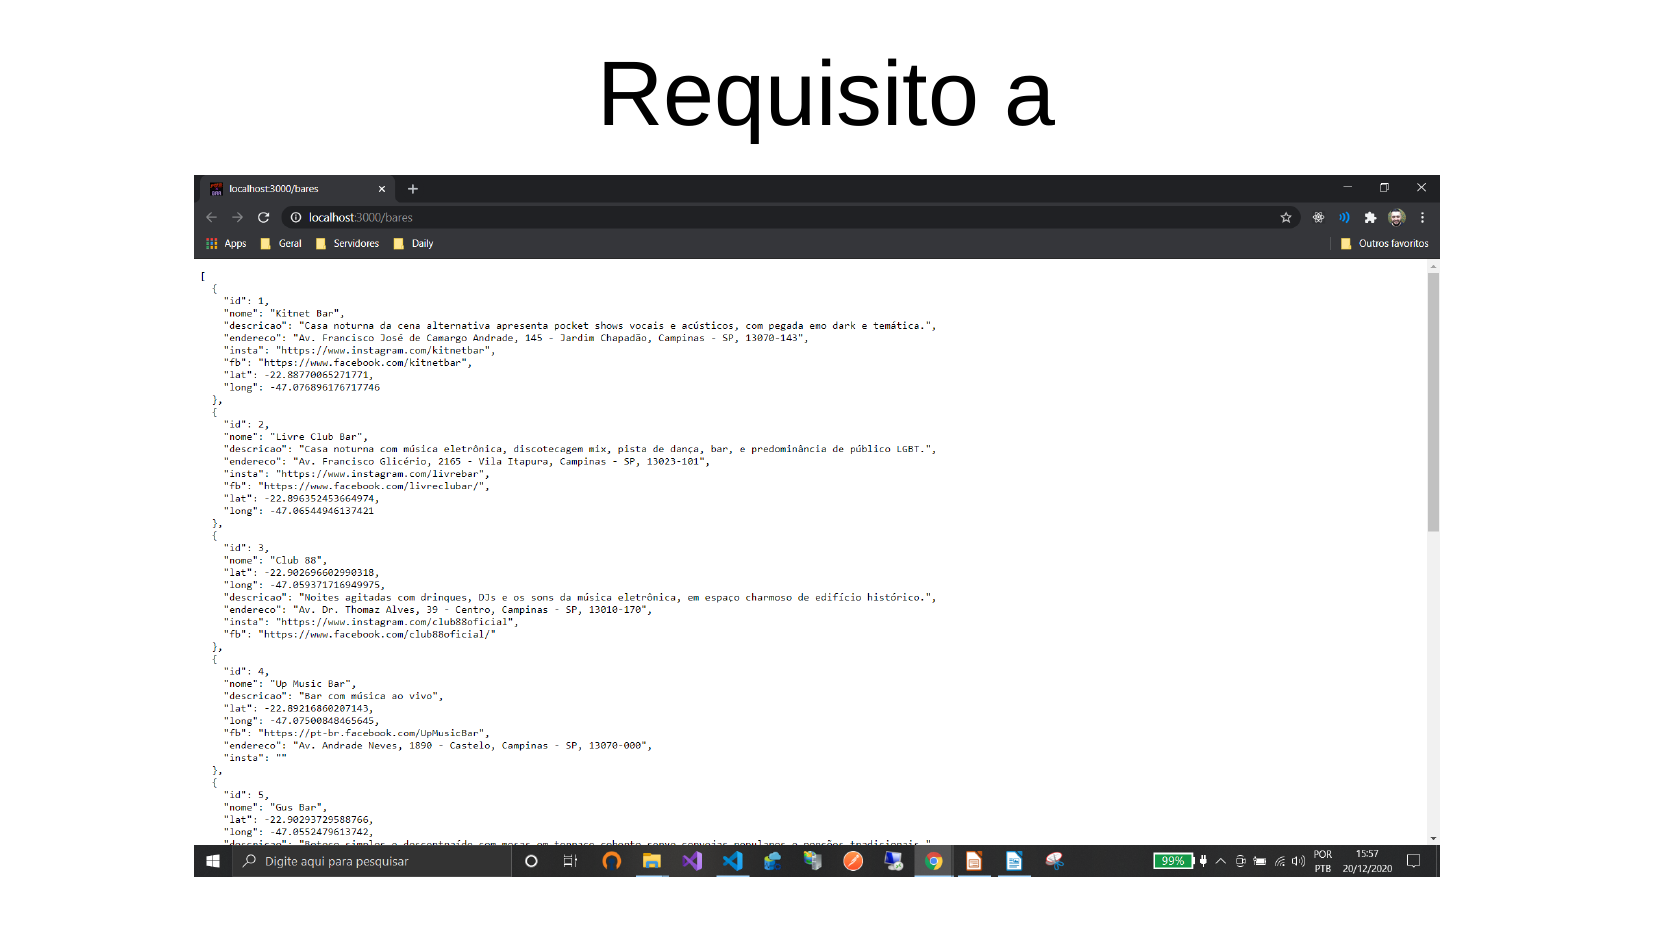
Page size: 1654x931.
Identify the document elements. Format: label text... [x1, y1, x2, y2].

title Requisito a [82, 37, 1571, 151]
picture [194, 175, 1440, 877]
